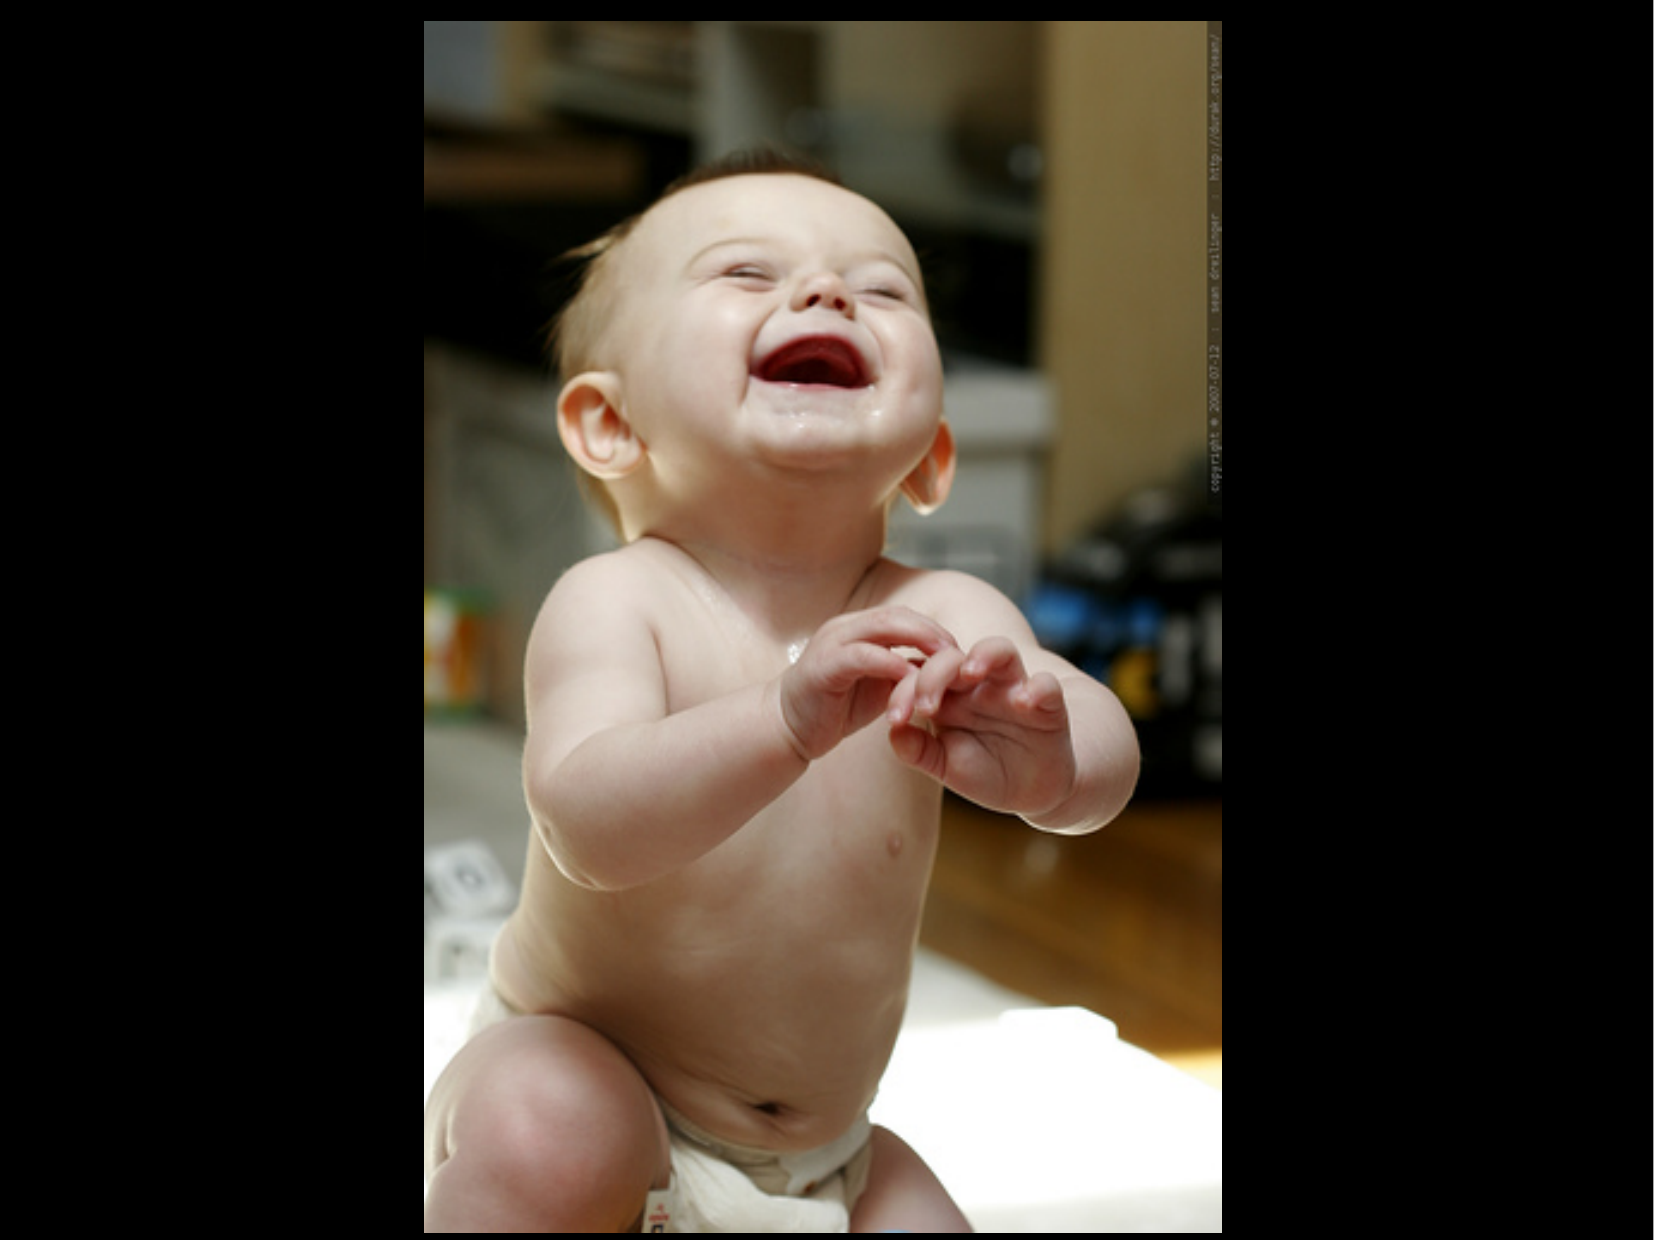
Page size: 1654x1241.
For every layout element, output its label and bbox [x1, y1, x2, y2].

picture [424, 21, 1222, 1233]
